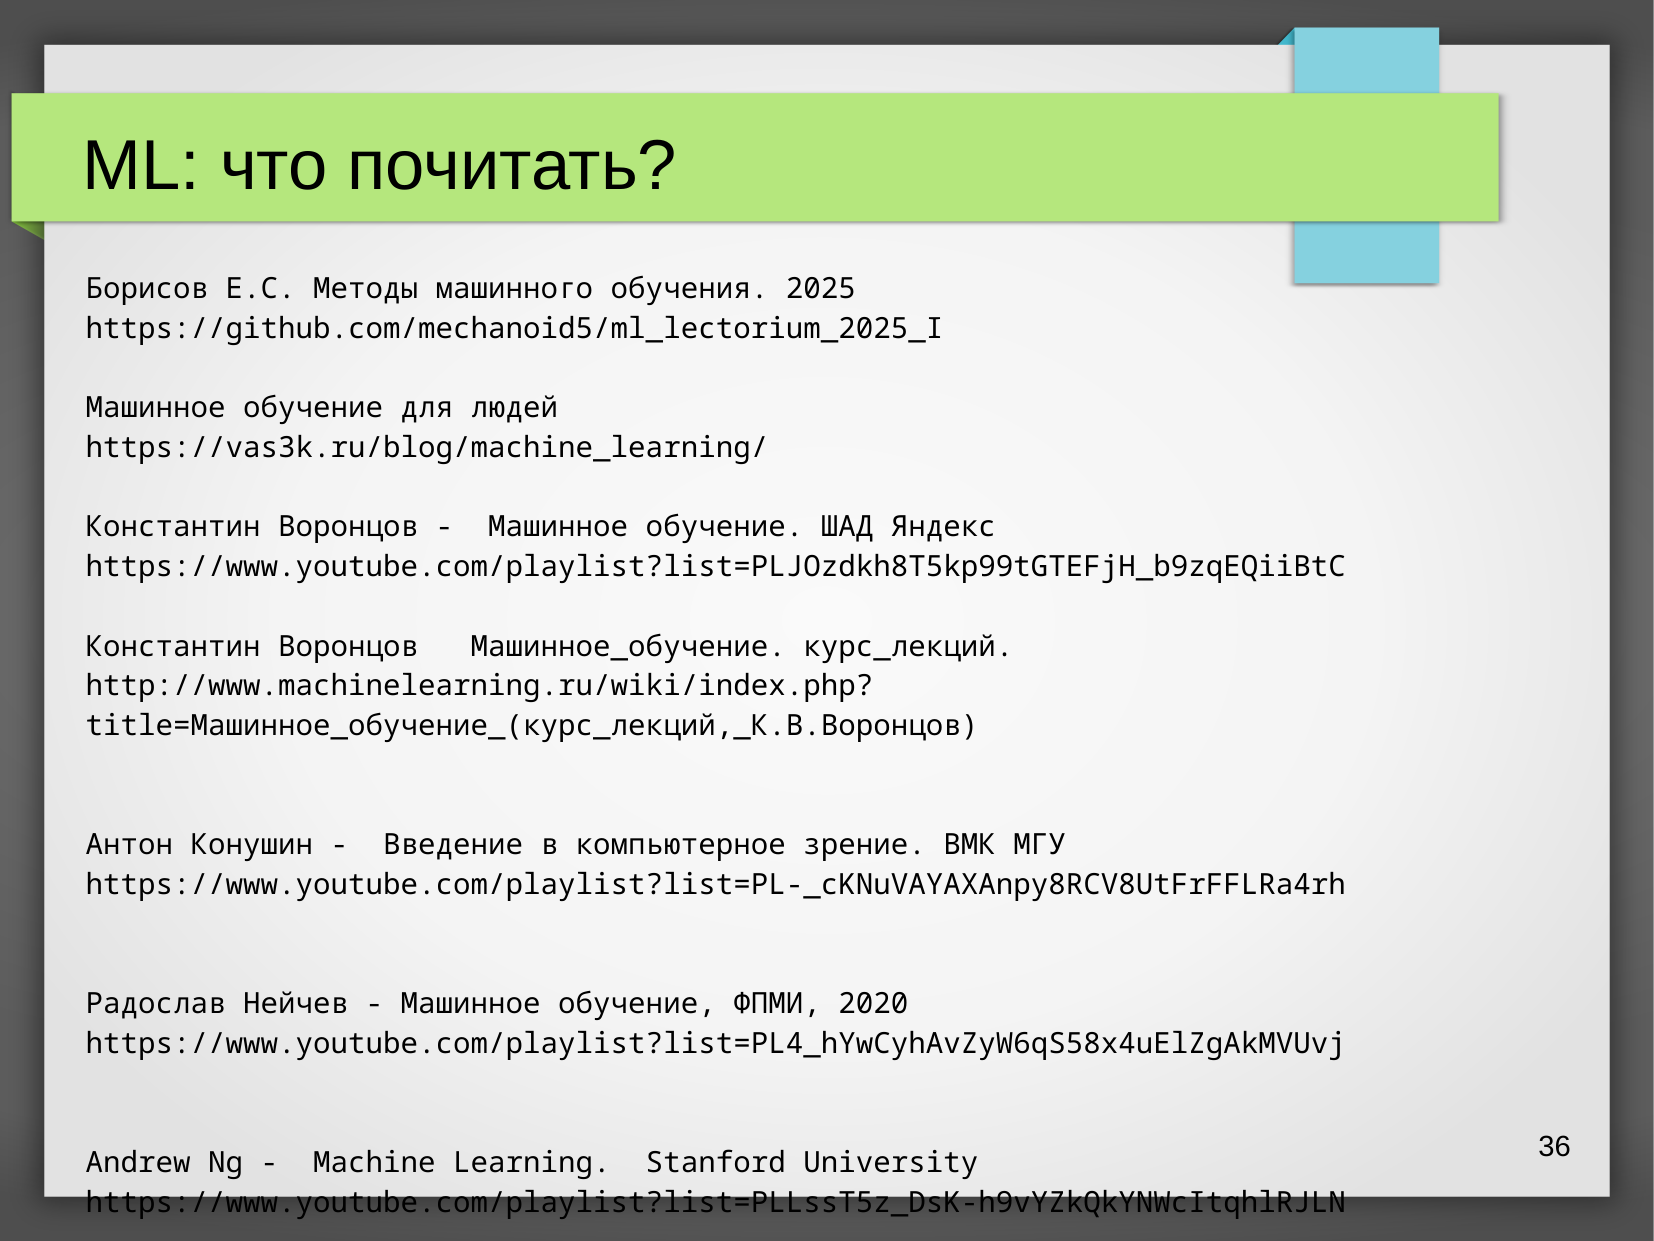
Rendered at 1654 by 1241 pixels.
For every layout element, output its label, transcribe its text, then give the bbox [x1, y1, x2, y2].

picture [0, 0, 1654, 1241]
title ML: что почитать? [82, 125, 969, 205]
text_box Борисов Е.С. Методы машинного обучения. 2025 https://github.com/mechanoid5/ml_lectorium_2025_I Машинное обучение для людей https://vas3k.ru/blog/machine_learning/ Константин Воронцов - Машинное обучение. ШАД Яндекс https://www.youtube.com/playlist?list=PLJOzdkh8T5kp99tGTEFjH_b9zqEQiiBtC Константин Воронцов Машинное_обучение. курс_лекций. http://www.machinelearning.ru/wiki/index.php?title=Машинное_обучение_(курс_лекций,_К.В.Воронцов) Антон Конушин - Введение в компьютерное зрение. ВМК МГУ https://www.youtube.com/playlist?list=PL-_cKNuVAYAXAnpy8RCV8UtFrFFLRa4rh Радослав Нейчев - Машинное обучение, ФПМИ, 2020 https://www.youtube.com/playlist?list=PL4_hYwCyhAvZyW6qS58x4uElZgAkMVUvj Andrew Ng - Machine Learning. Stanford University https://www.youtube.com/playlist?list=PLLssT5z_DsK-h9vYZkQkYNWcItqhlRJLN [70, 259, 1524, 1156]
